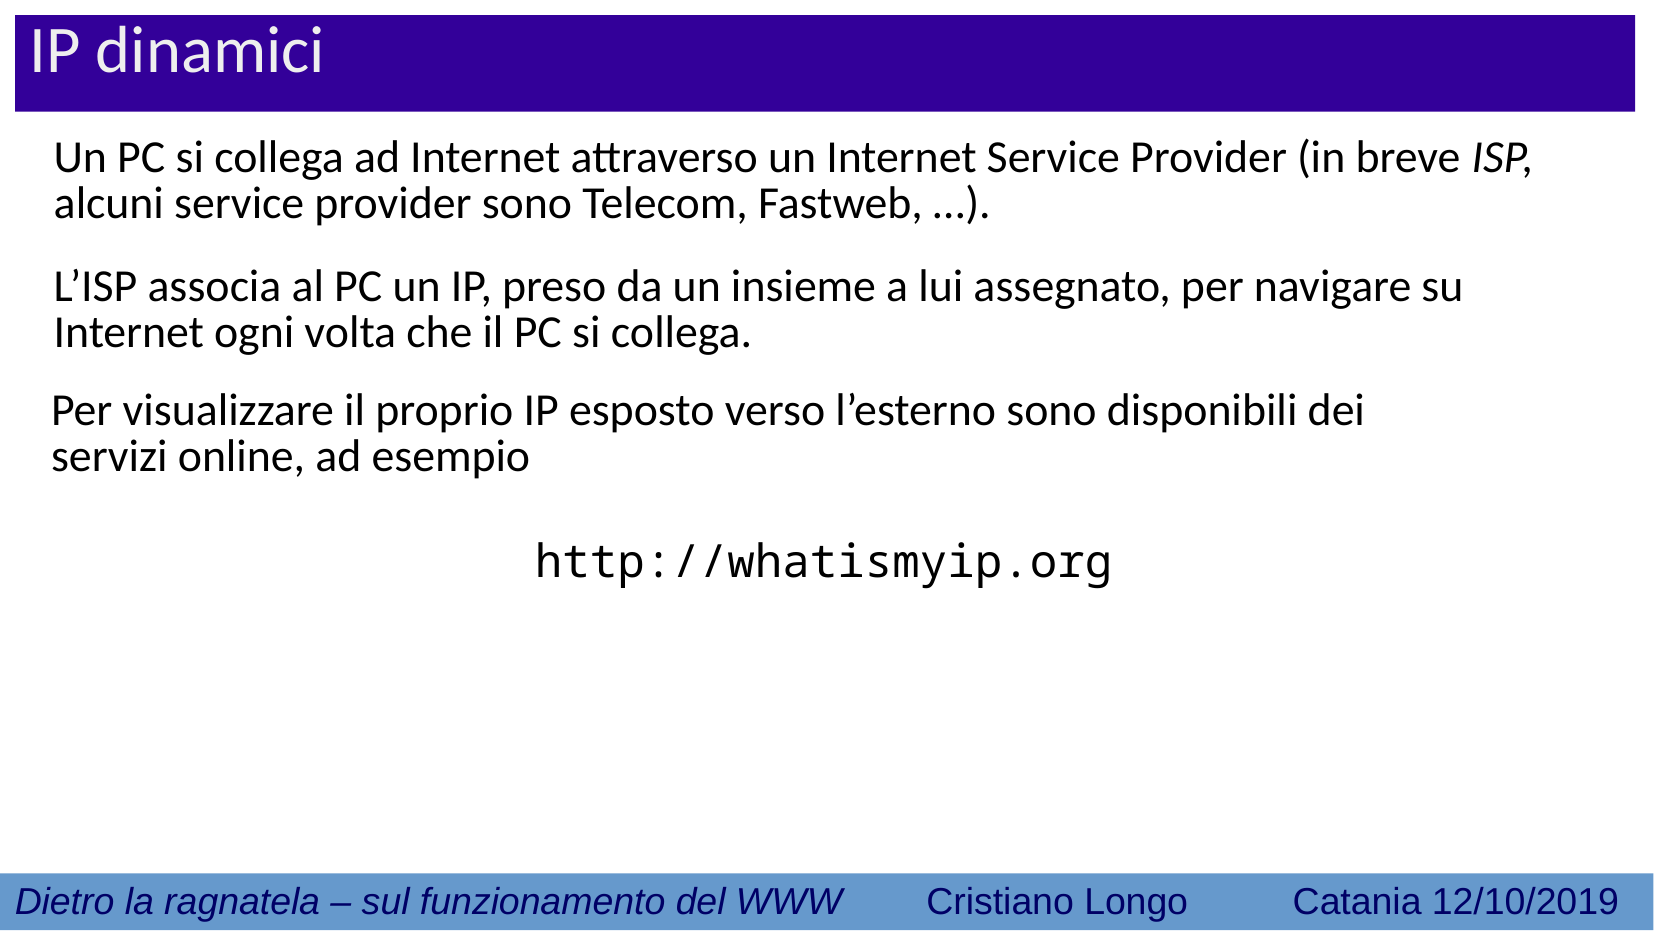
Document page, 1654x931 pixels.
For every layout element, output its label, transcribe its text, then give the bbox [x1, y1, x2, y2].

text_box IP dinamici [15, 15, 1636, 112]
text_box Per visualizzare il proprio IP esposto verso l’esterno sono disponibili dei servizi online, ad esempio http://whatismyip.org [36, 383, 1612, 608]
text_box Un PC si collega ad Internet attraverso un Internet Service Provider (in breve ISP, alcuni service provider sono Telecom, Fastweb, …). [38, 130, 1627, 238]
text_box L’ISP associa al PC un IP, preso da un insieme a lui assegnato, per navigare su Internet ogni volta che il PC si collega. [38, 259, 1627, 366]
text_box Dietro la ragnatela – sul funzionamento del WWW Cristiano Longo Catania 12/10/2019 [0, 873, 1654, 931]
